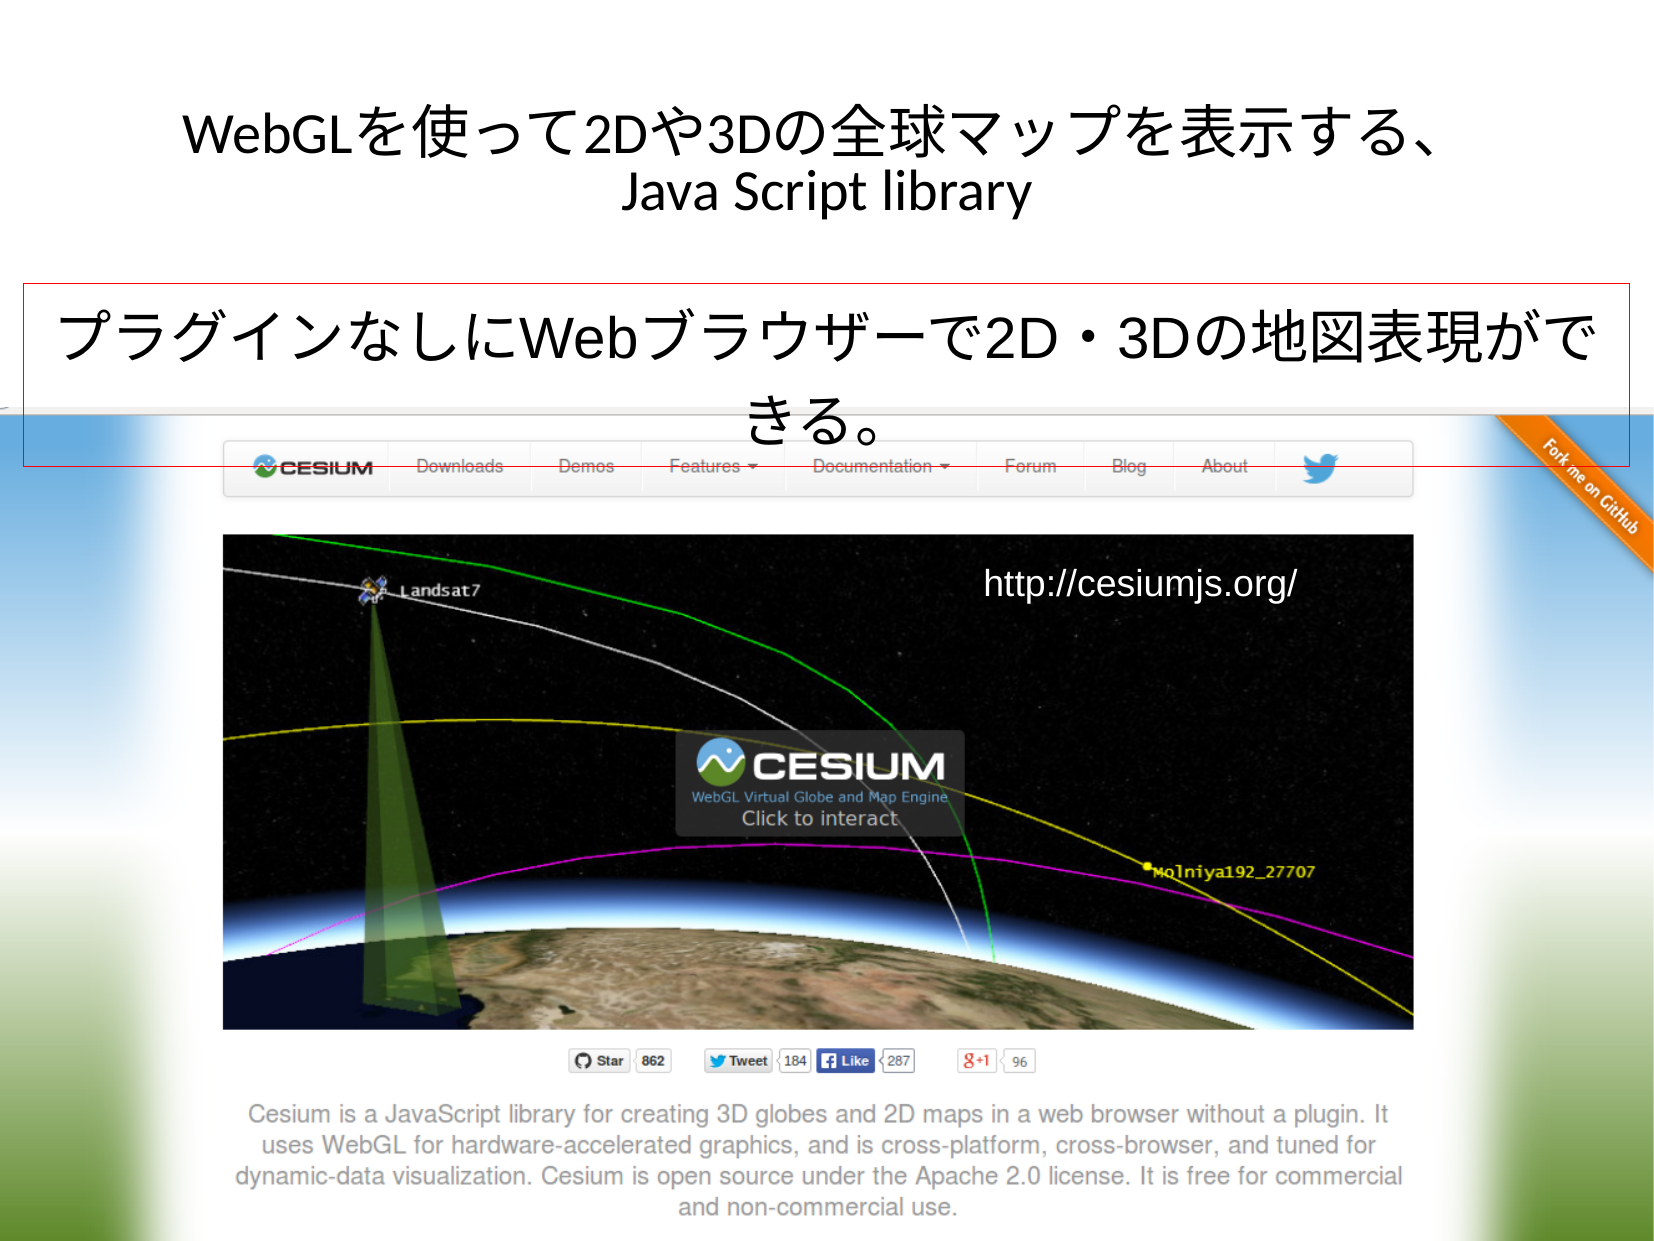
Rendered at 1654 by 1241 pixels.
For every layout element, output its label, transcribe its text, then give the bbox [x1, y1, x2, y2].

text_box http://cesiumjs.org/ [968, 555, 1347, 612]
text_box プラグインなしにWebブラウザーで2D・3Dの地図表現ができる。 [23, 283, 1630, 373]
subtitle WebGLを使って2Dや3Dの全球マップを表示する、 Java Script library [82, 53, 1571, 260]
picture [0, 407, 1654, 1241]
picture [24, 407, 1629, 466]
picture [817, 432, 830, 440]
